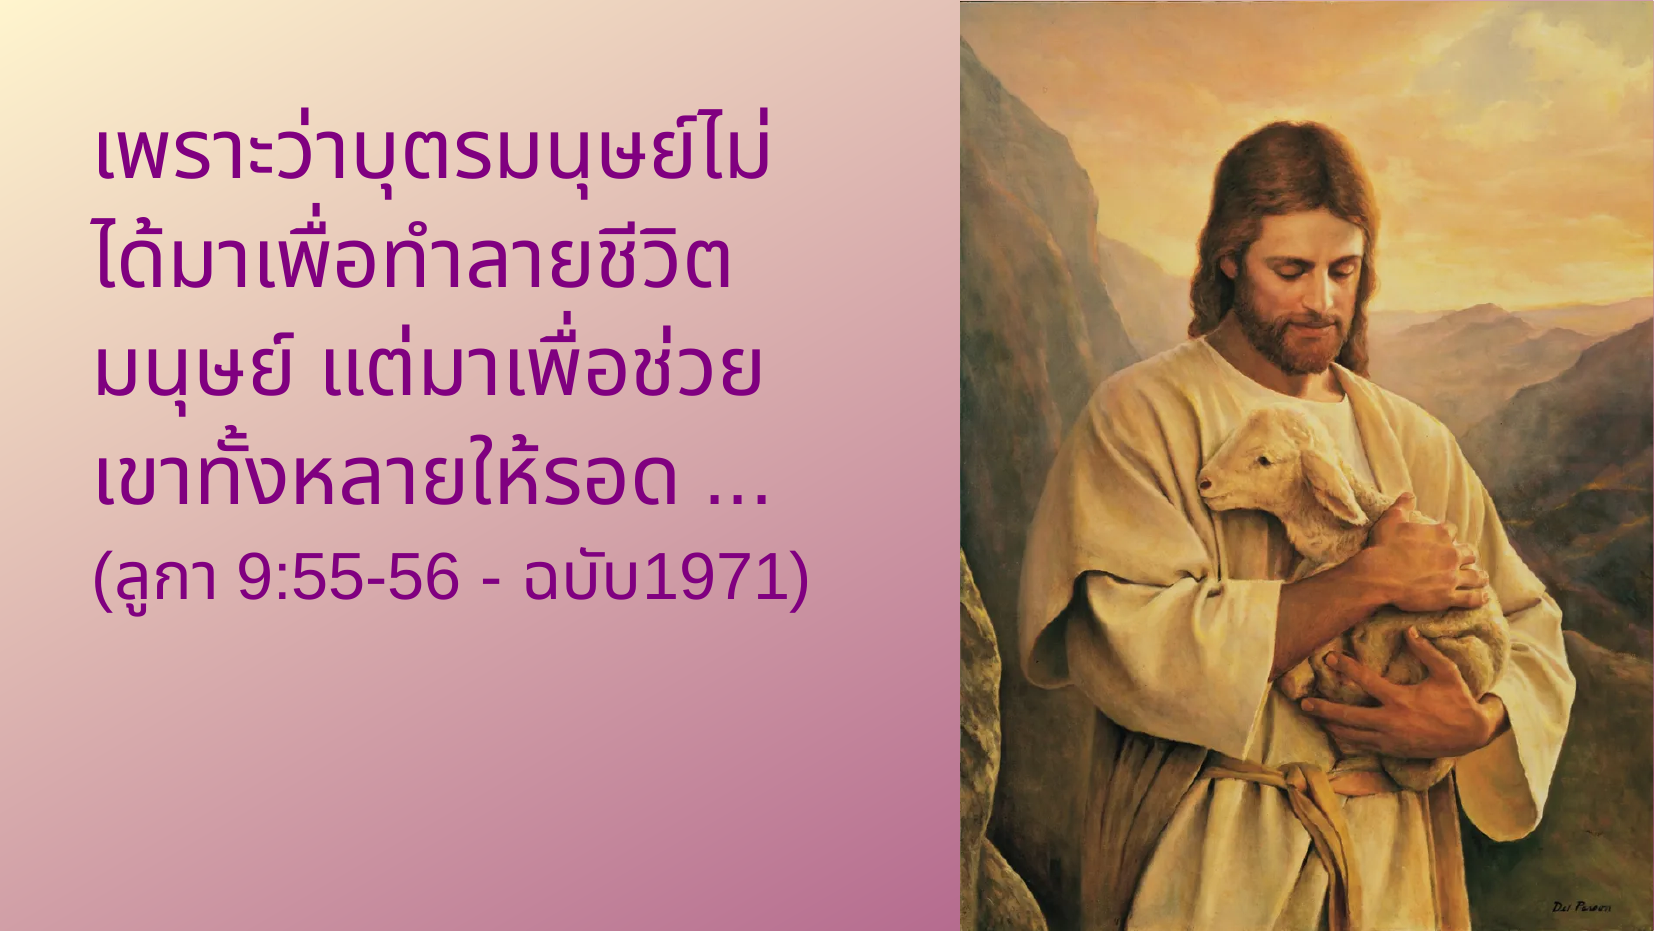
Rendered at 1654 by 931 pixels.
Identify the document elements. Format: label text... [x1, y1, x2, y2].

picture [960, 1, 1654, 931]
text_box เพราะว่าบุตรมนุษย์ไม่ได้มาเพื่อทำลายชีวิตมนุษย์ แต่มาเพื่อช่วยเขาทั้งหลายให้รอด ... (ลูกา 9:55-56 - ฉบับ1971) [77, 96, 863, 635]
